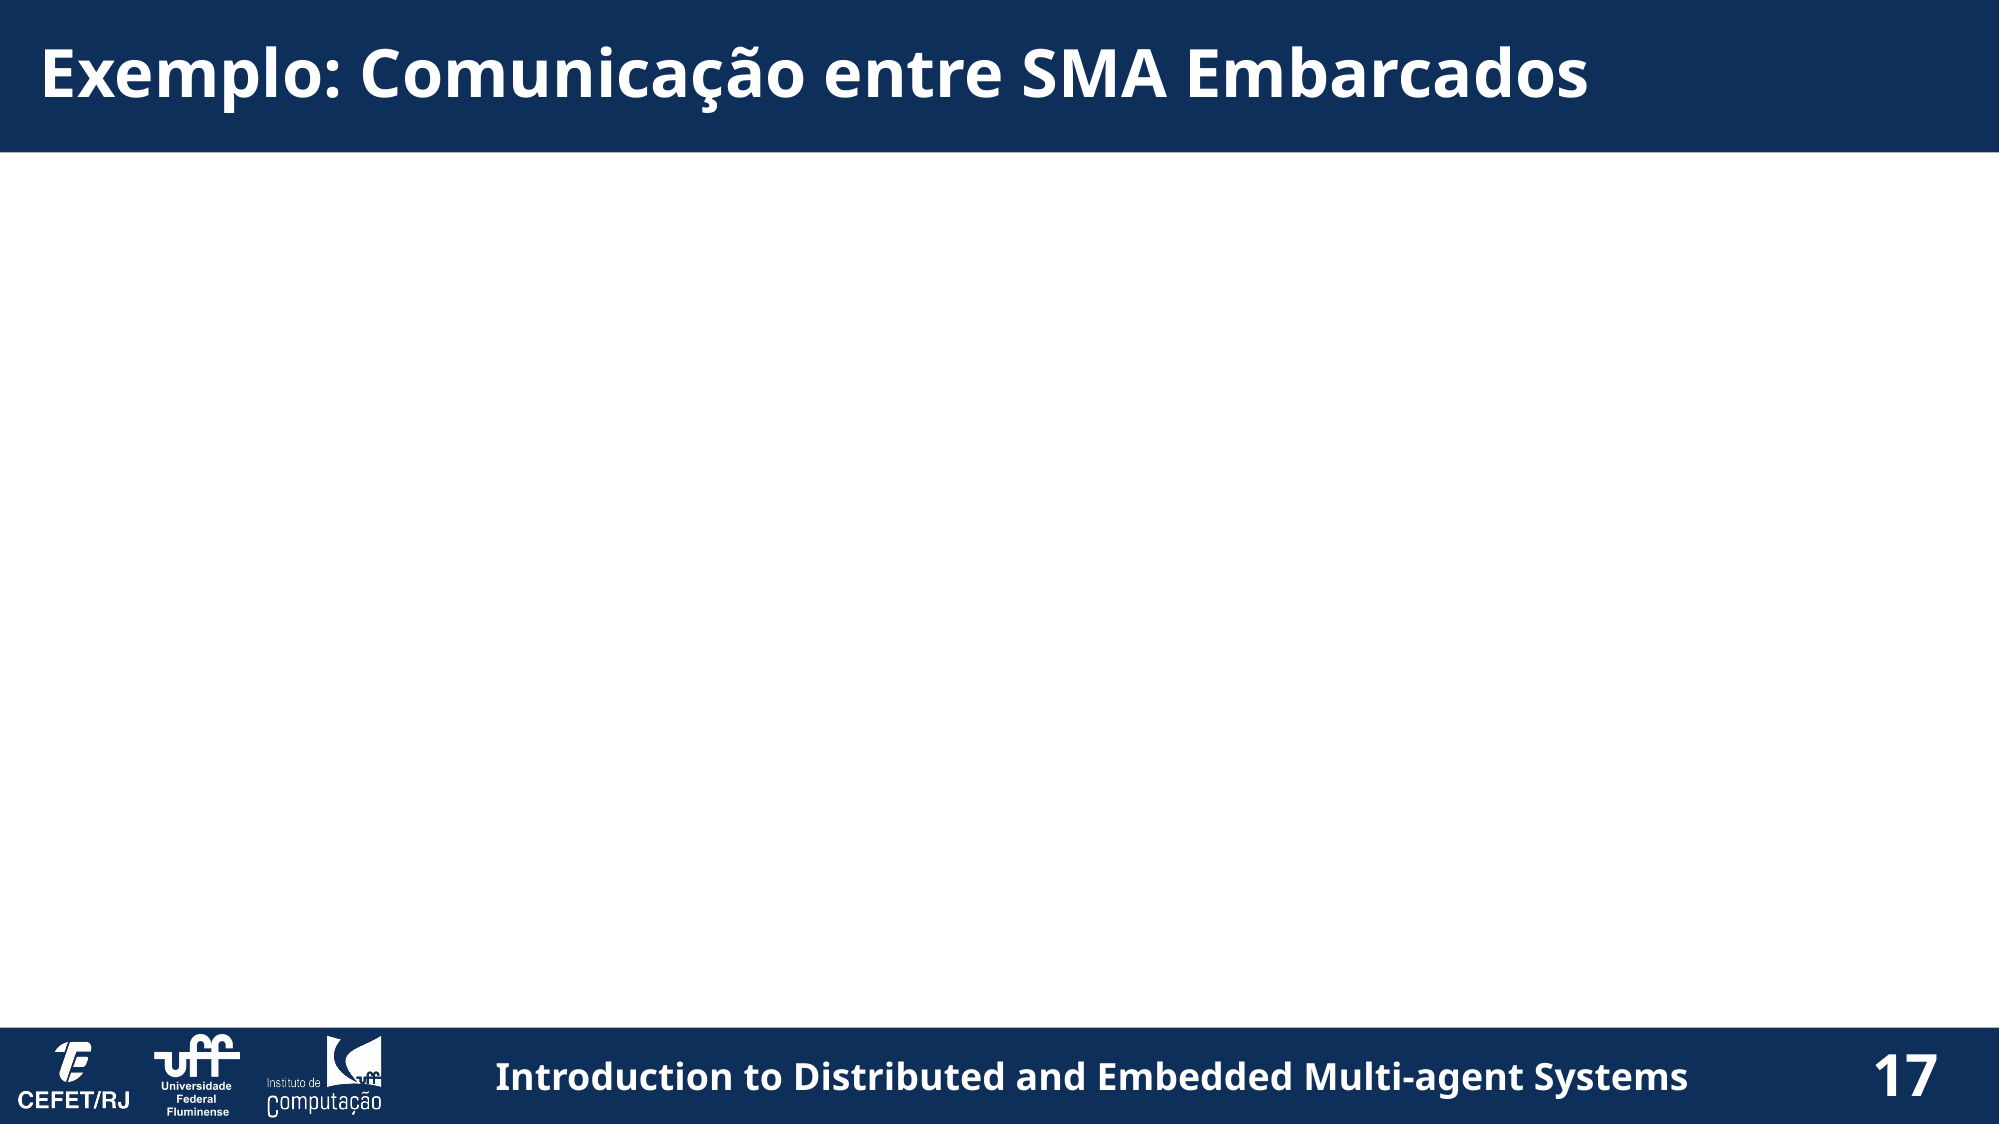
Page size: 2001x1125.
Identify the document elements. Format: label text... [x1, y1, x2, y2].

picture [153, 1033, 241, 1121]
picture [265, 1033, 383, 1118]
text_box Exemplo: Comunicação entre SMA Embarcados [25, 23, 1999, 119]
picture [18, 1021, 129, 1125]
